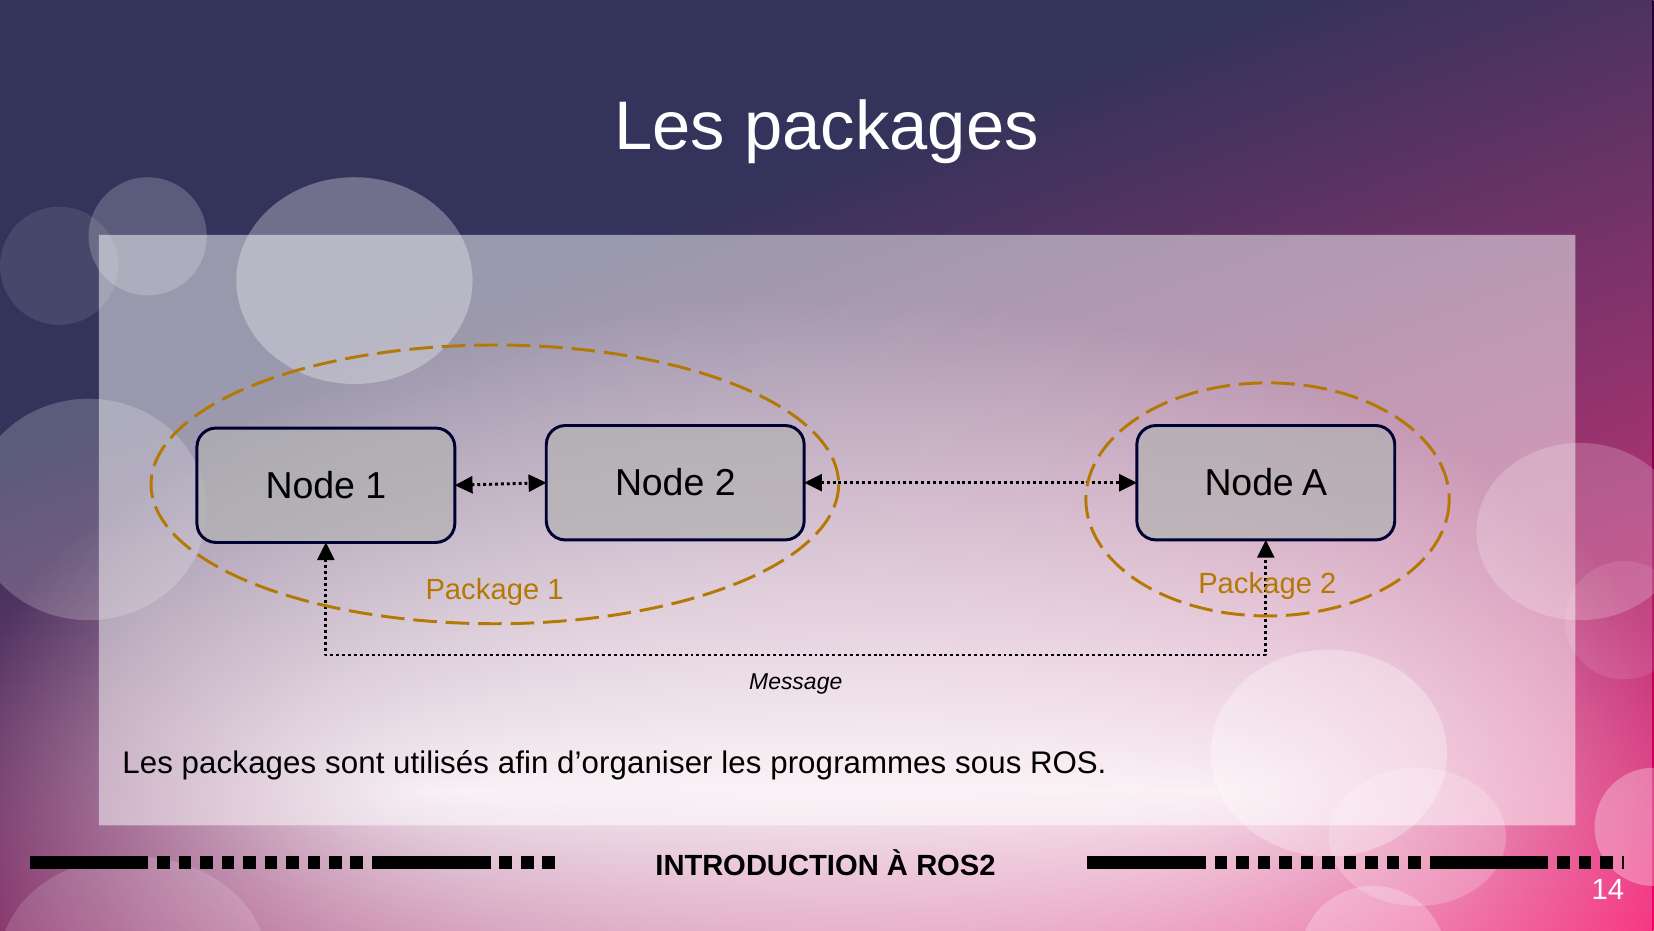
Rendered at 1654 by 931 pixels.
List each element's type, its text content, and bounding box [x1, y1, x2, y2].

text_box Package 1 [151, 345, 839, 624]
list Les packages sont utilisés afin d’organiser les programmes sous ROS. [98, 234, 1576, 826]
title Les packages [88, 44, 1565, 207]
text_box Package 2 [1085, 382, 1450, 616]
